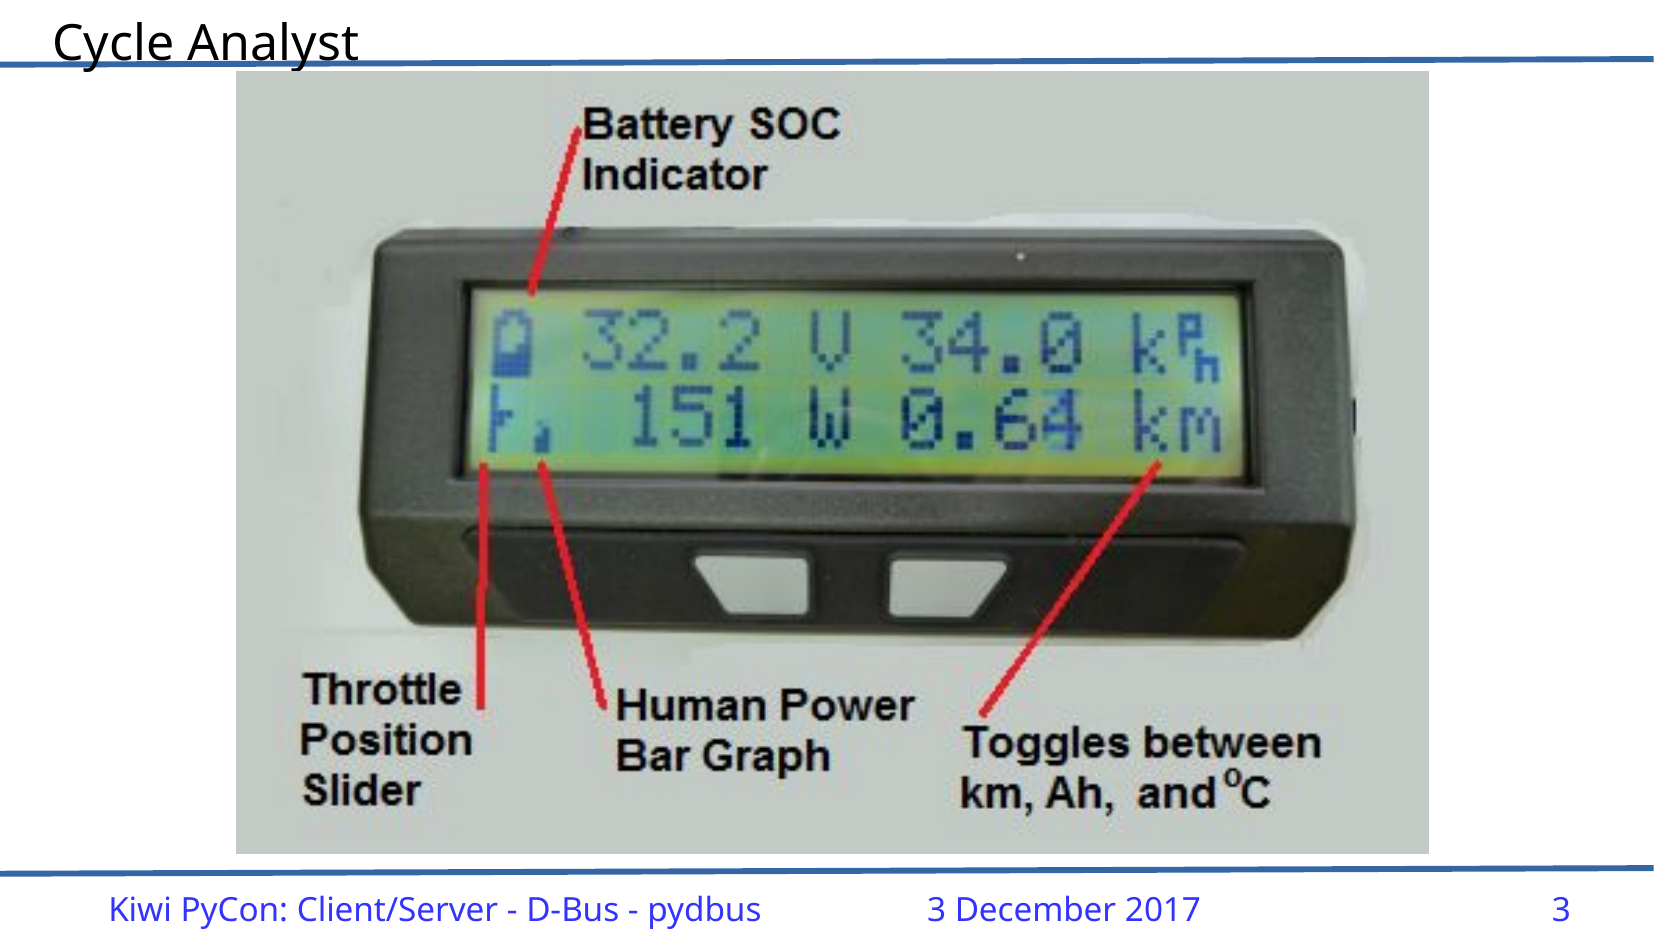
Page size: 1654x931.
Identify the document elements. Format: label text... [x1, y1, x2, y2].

text_box Cycle Analyst [37, 0, 1540, 76]
picture [236, 71, 1429, 854]
